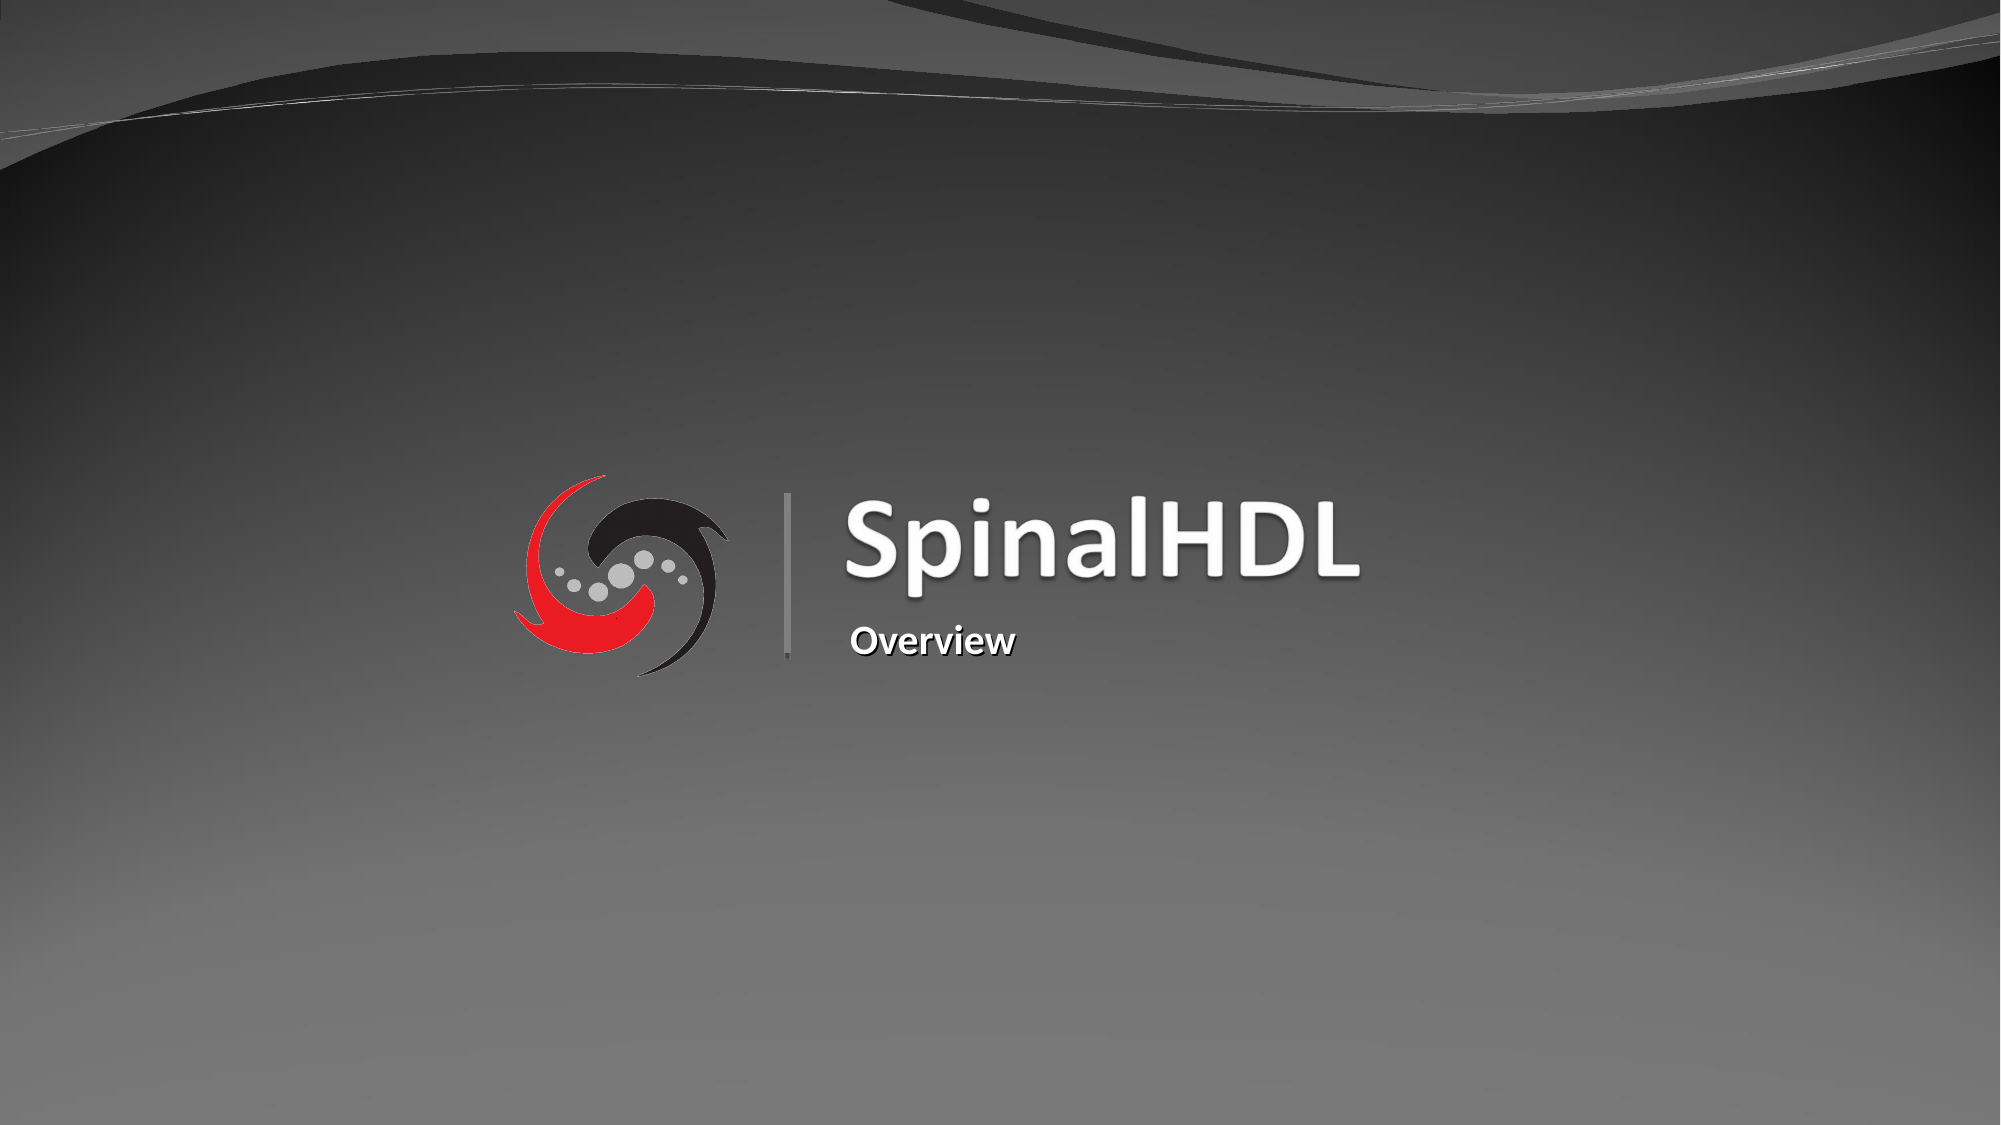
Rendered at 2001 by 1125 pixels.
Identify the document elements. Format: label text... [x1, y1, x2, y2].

text_box Overview [850, 604, 1961, 1125]
picture [0, 0, 2001, 1125]
